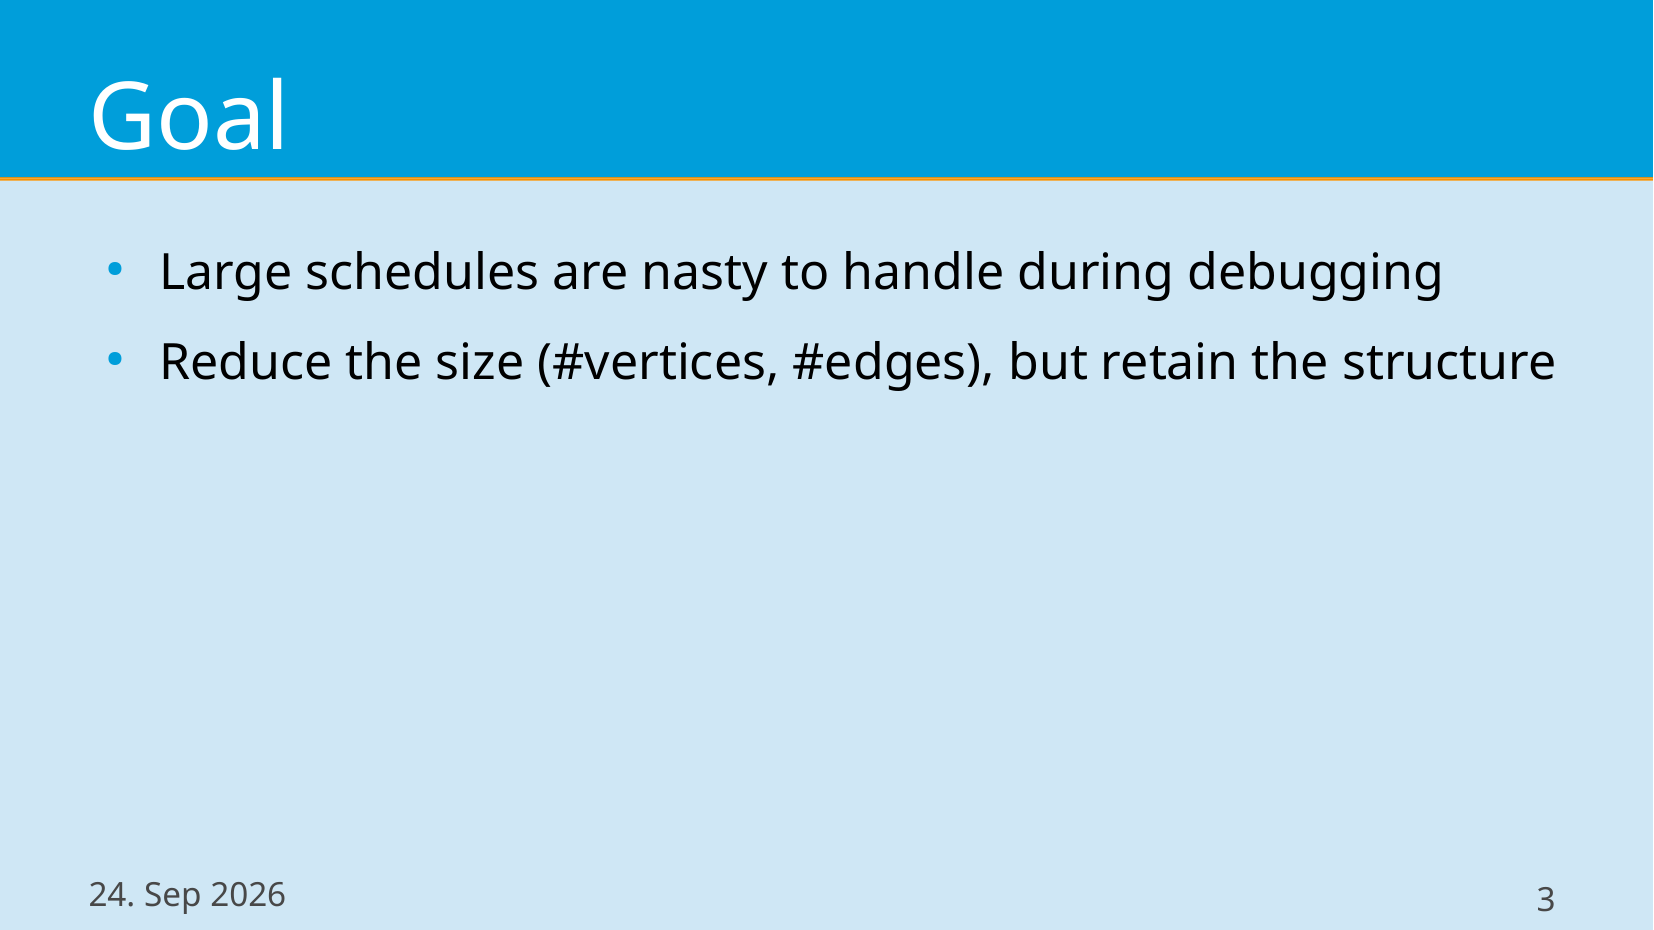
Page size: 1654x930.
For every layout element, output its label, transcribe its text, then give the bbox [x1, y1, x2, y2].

list Large schedules are nasty to handle during debugging Reduce the size (#vertices, #edges), but retain the structure [88, 236, 1565, 812]
title Goal [88, 14, 1565, 178]
